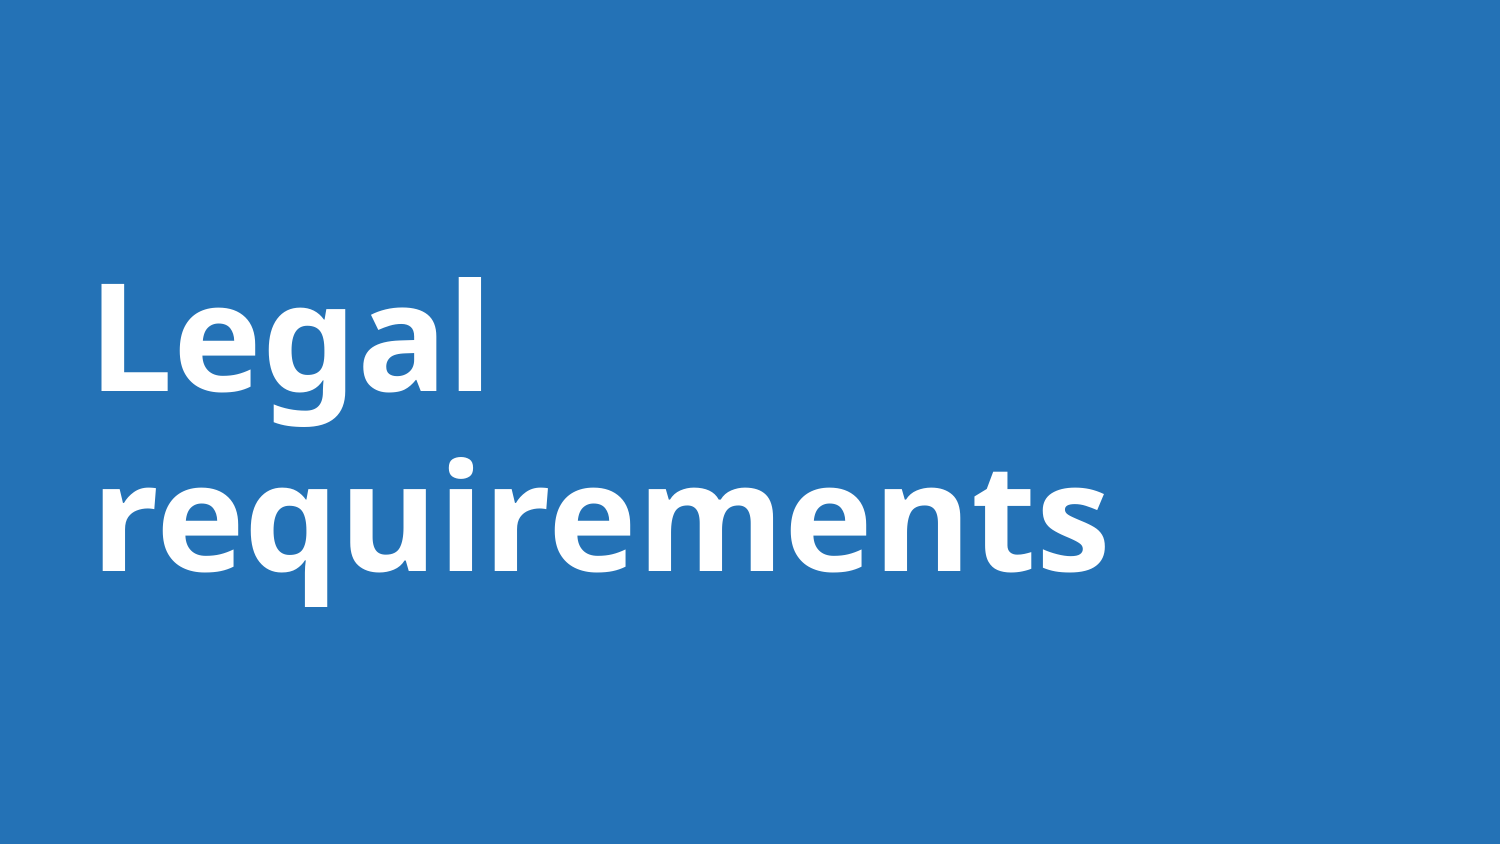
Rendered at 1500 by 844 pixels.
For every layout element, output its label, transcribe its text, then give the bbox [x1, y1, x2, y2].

title Legal requirements [83, 0, 1417, 844]
